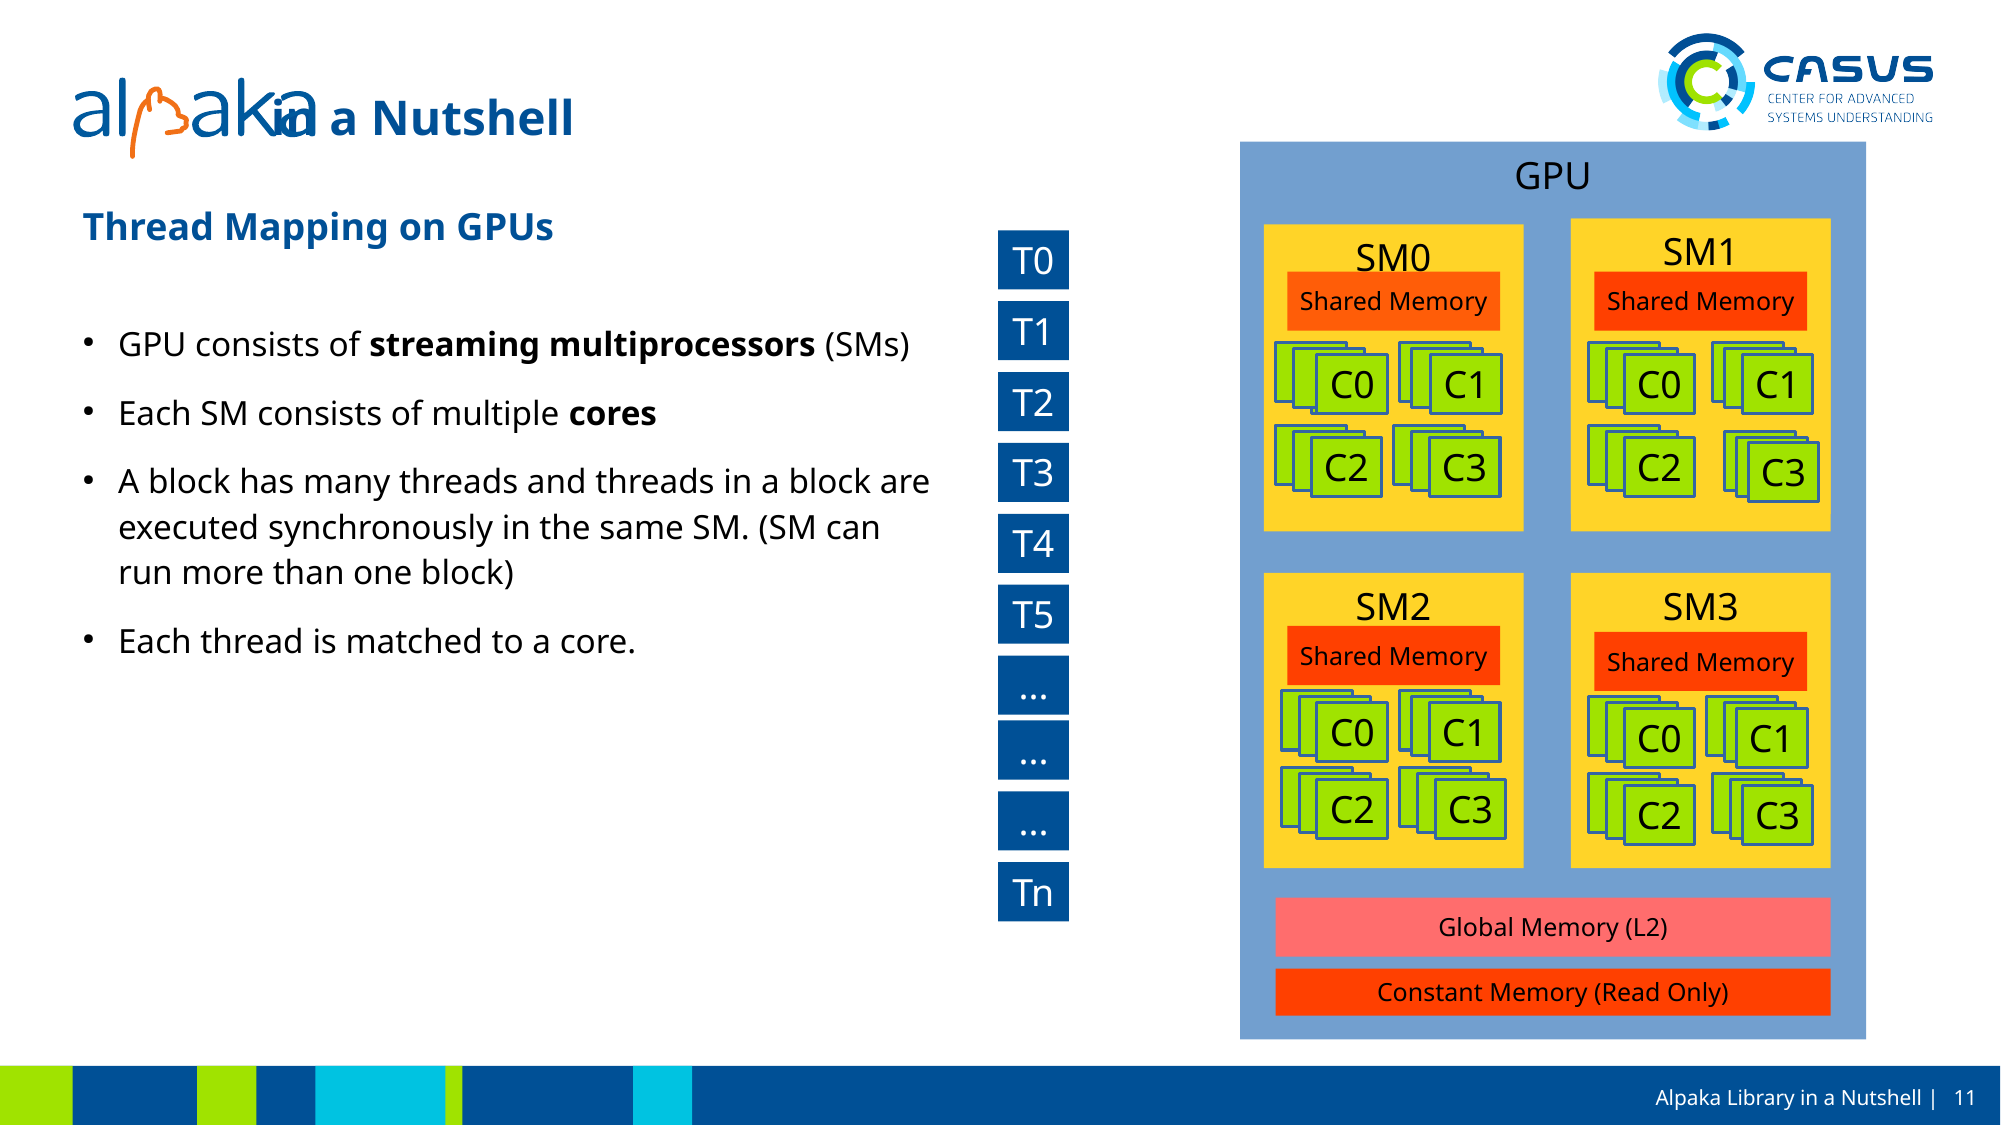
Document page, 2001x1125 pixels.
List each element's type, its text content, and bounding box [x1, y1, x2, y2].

text_box T1 [998, 301, 1069, 361]
text_box C3 [1742, 785, 1813, 845]
text_box [1588, 696, 1678, 762]
text_box C2 [1311, 437, 1382, 497]
text_box SM1 [1570, 218, 1831, 532]
text_box Shared Memory [1287, 271, 1501, 331]
text_box C0 [1624, 708, 1695, 768]
text_box [1281, 767, 1371, 833]
text_box T4 [998, 513, 1069, 573]
text_box Constant Memory (Read Only) [1275, 968, 1831, 1016]
text_box ... [998, 655, 1069, 715]
title in a Nutshell [317, 82, 709, 151]
text_box C1 [1430, 354, 1502, 414]
text_box SM0 [1263, 224, 1524, 532]
text_box [1281, 690, 1371, 756]
text_box [1588, 773, 1678, 839]
text_box T3 [998, 442, 1069, 502]
text_box C3 [1429, 437, 1501, 497]
picture [72, 76, 317, 160]
text_box T2 [998, 372, 1069, 432]
text_box C2 [1624, 437, 1695, 497]
text_box C1 [1736, 708, 1808, 768]
text_box Global Memory (L2) [1275, 897, 1831, 957]
text_box [1724, 431, 1808, 497]
text_box C0 [1316, 354, 1388, 414]
text_box C0 [1316, 702, 1388, 762]
text_box Tn [998, 862, 1069, 922]
text_box C1 [1742, 354, 1813, 414]
text_box [1275, 425, 1365, 491]
text_box [1399, 690, 1483, 756]
text_box [1712, 342, 1796, 408]
text_box [1399, 342, 1483, 408]
text_box Shared Memory [1594, 631, 1808, 691]
text_box GPU [1240, 141, 1867, 1040]
text_box Shared Memory [1287, 625, 1501, 686]
text_box [1706, 696, 1796, 762]
text_box ... [998, 720, 1069, 780]
list Thread Mapping on GPUs GPU consists of streaming multiprocessors (SMs) Each SM consists of multiple cores A block has many threads and threads in a block are executed synchronously in the same SM. (SM can run more than one block) Each thread is matched to a core. [82, 200, 934, 993]
text_box C3 [1748, 442, 1819, 502]
text_box C2 [1316, 779, 1388, 839]
text_box C3 [1435, 779, 1506, 839]
text_box SM2 [1263, 572, 1524, 869]
text_box T0 [998, 230, 1069, 290]
text_box [1275, 342, 1365, 408]
text_box C0 [1624, 354, 1695, 414]
text_box [1588, 425, 1678, 491]
text_box C2 [1624, 785, 1695, 845]
text_box [1393, 425, 1483, 491]
text_box Shared Memory [1594, 271, 1808, 331]
text_box SM3 [1570, 572, 1831, 869]
text_box C1 [1429, 702, 1501, 762]
text_box ... [998, 791, 1069, 851]
text_box [1712, 773, 1802, 839]
text_box T5 [998, 584, 1069, 644]
text_box [1399, 767, 1489, 833]
text_box [1588, 342, 1678, 408]
picture [1658, 33, 1933, 131]
